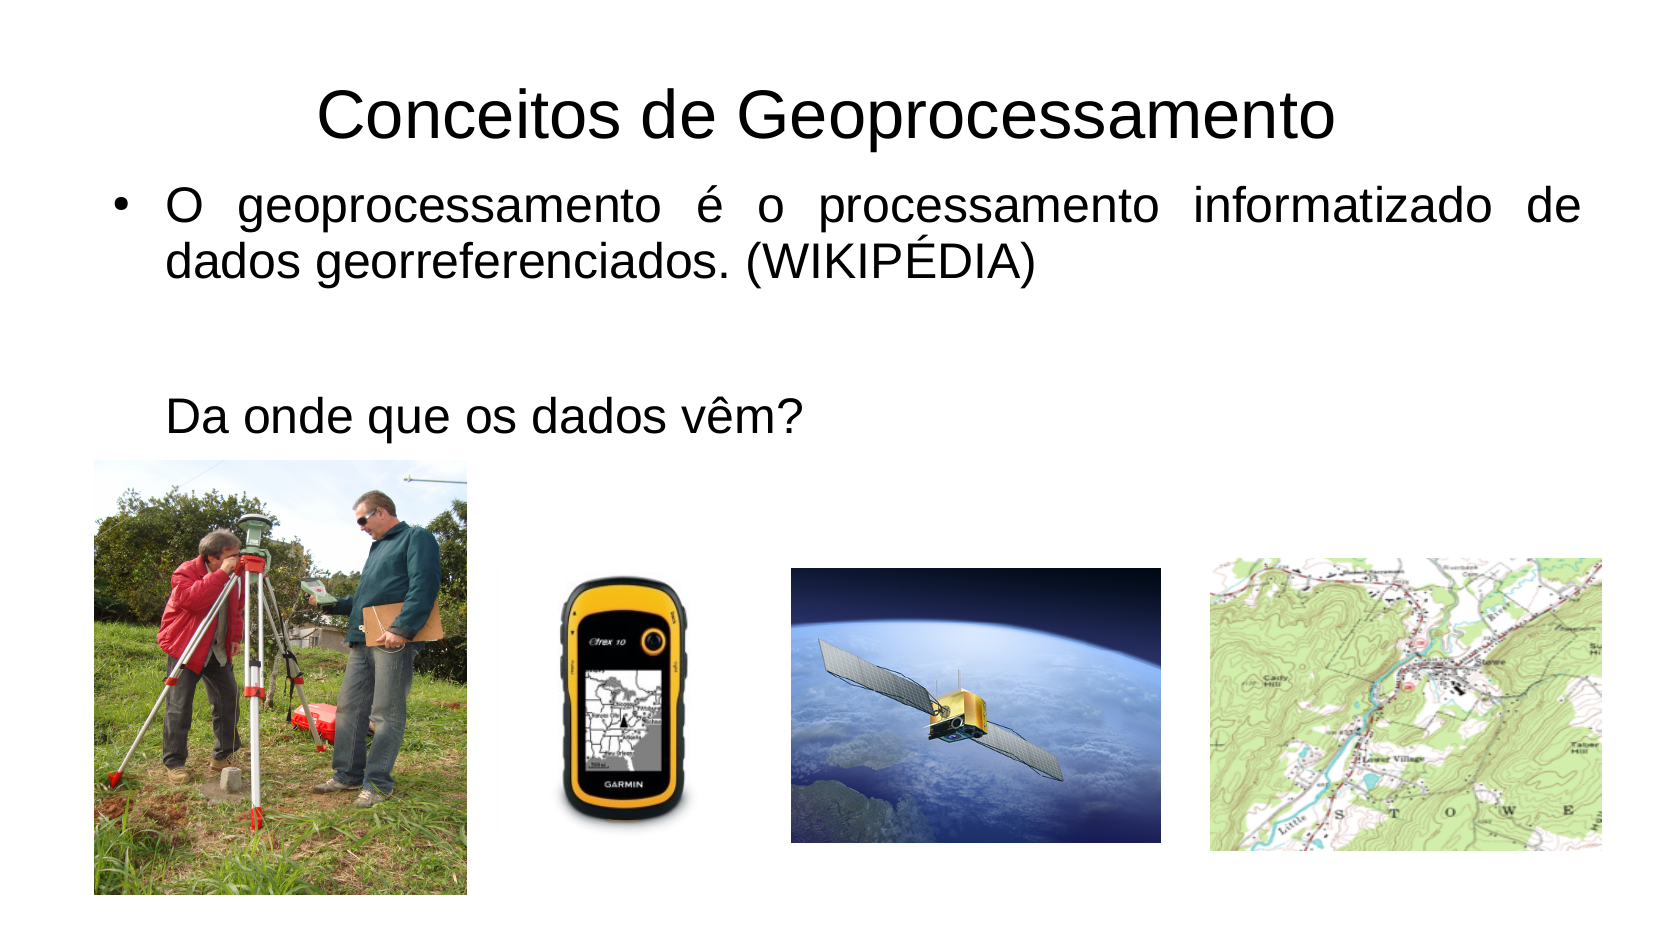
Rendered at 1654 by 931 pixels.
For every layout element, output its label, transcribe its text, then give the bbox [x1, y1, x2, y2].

list O geoprocessamento é o processamento informatizado de dados georreferenciados. (WIKIPÉDIA) Da onde que os dados vêm? [94, 177, 1583, 717]
picture [94, 460, 467, 895]
picture [496, 563, 756, 839]
title Conceitos de Geoprocessamento [82, 37, 1571, 193]
picture [1210, 558, 1602, 852]
picture [791, 568, 1161, 843]
